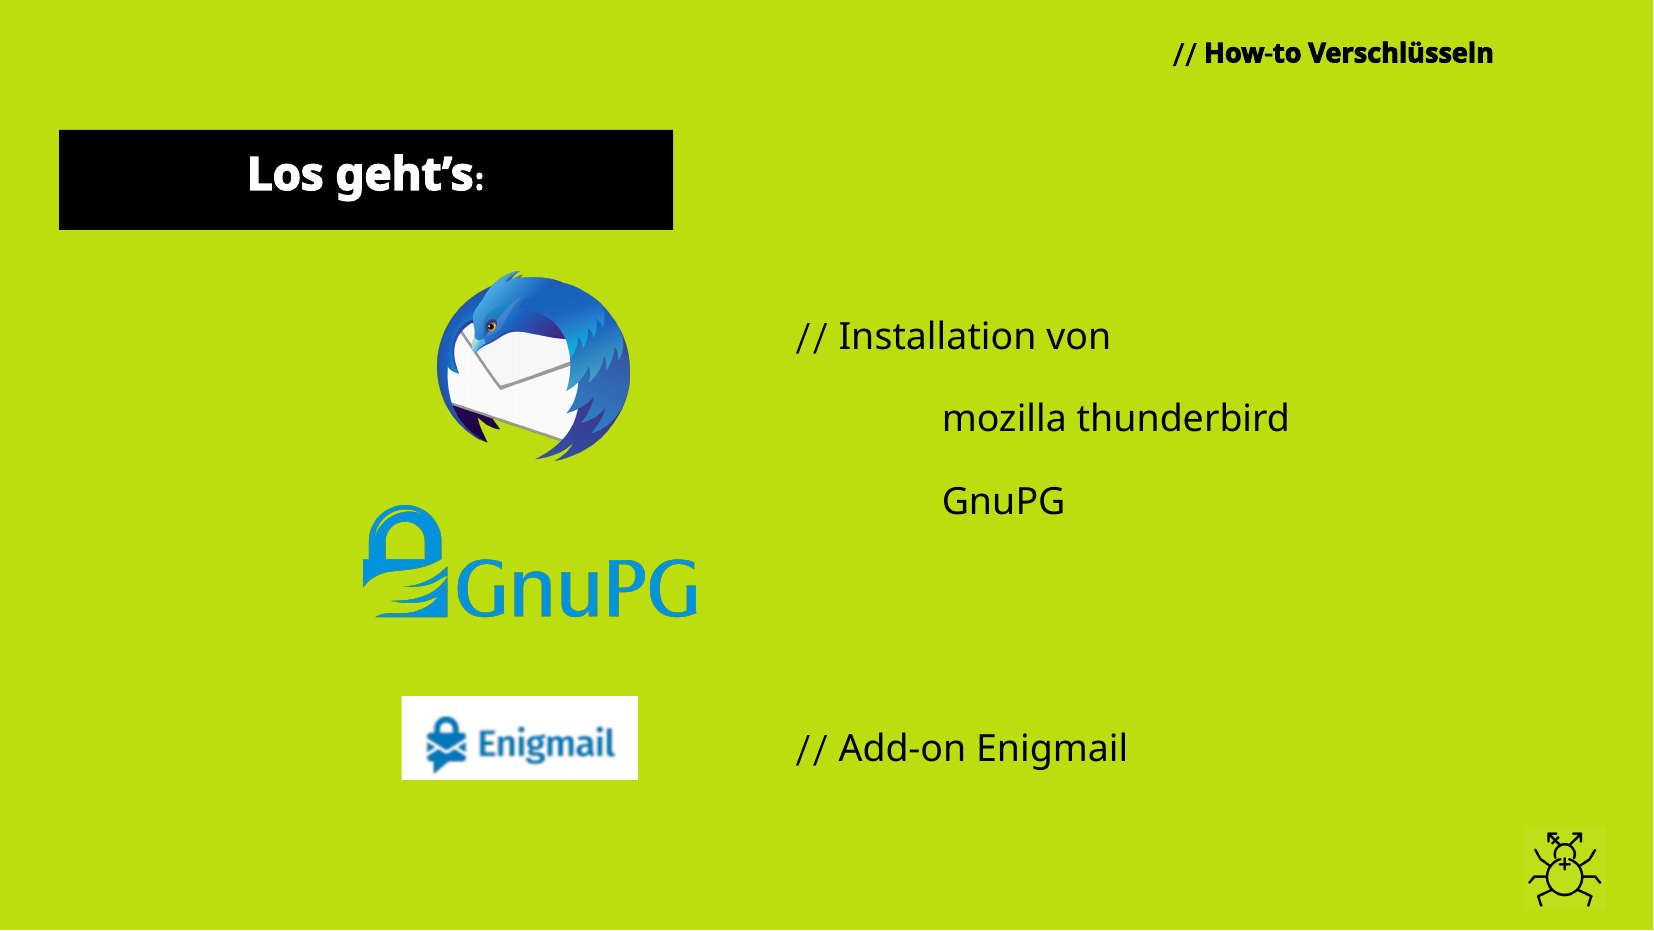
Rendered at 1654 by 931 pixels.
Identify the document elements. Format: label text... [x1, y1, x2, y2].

picture [401, 696, 638, 780]
text_box // How-to Verschlüsseln [1157, 24, 1630, 83]
text_box // Installation von mozilla thunderbird GnuPG // Add-on Enigmail [779, 307, 1394, 854]
title Los geht’s: [59, 129, 674, 230]
picture [1523, 826, 1607, 910]
picture [342, 484, 717, 638]
picture [437, 271, 630, 461]
